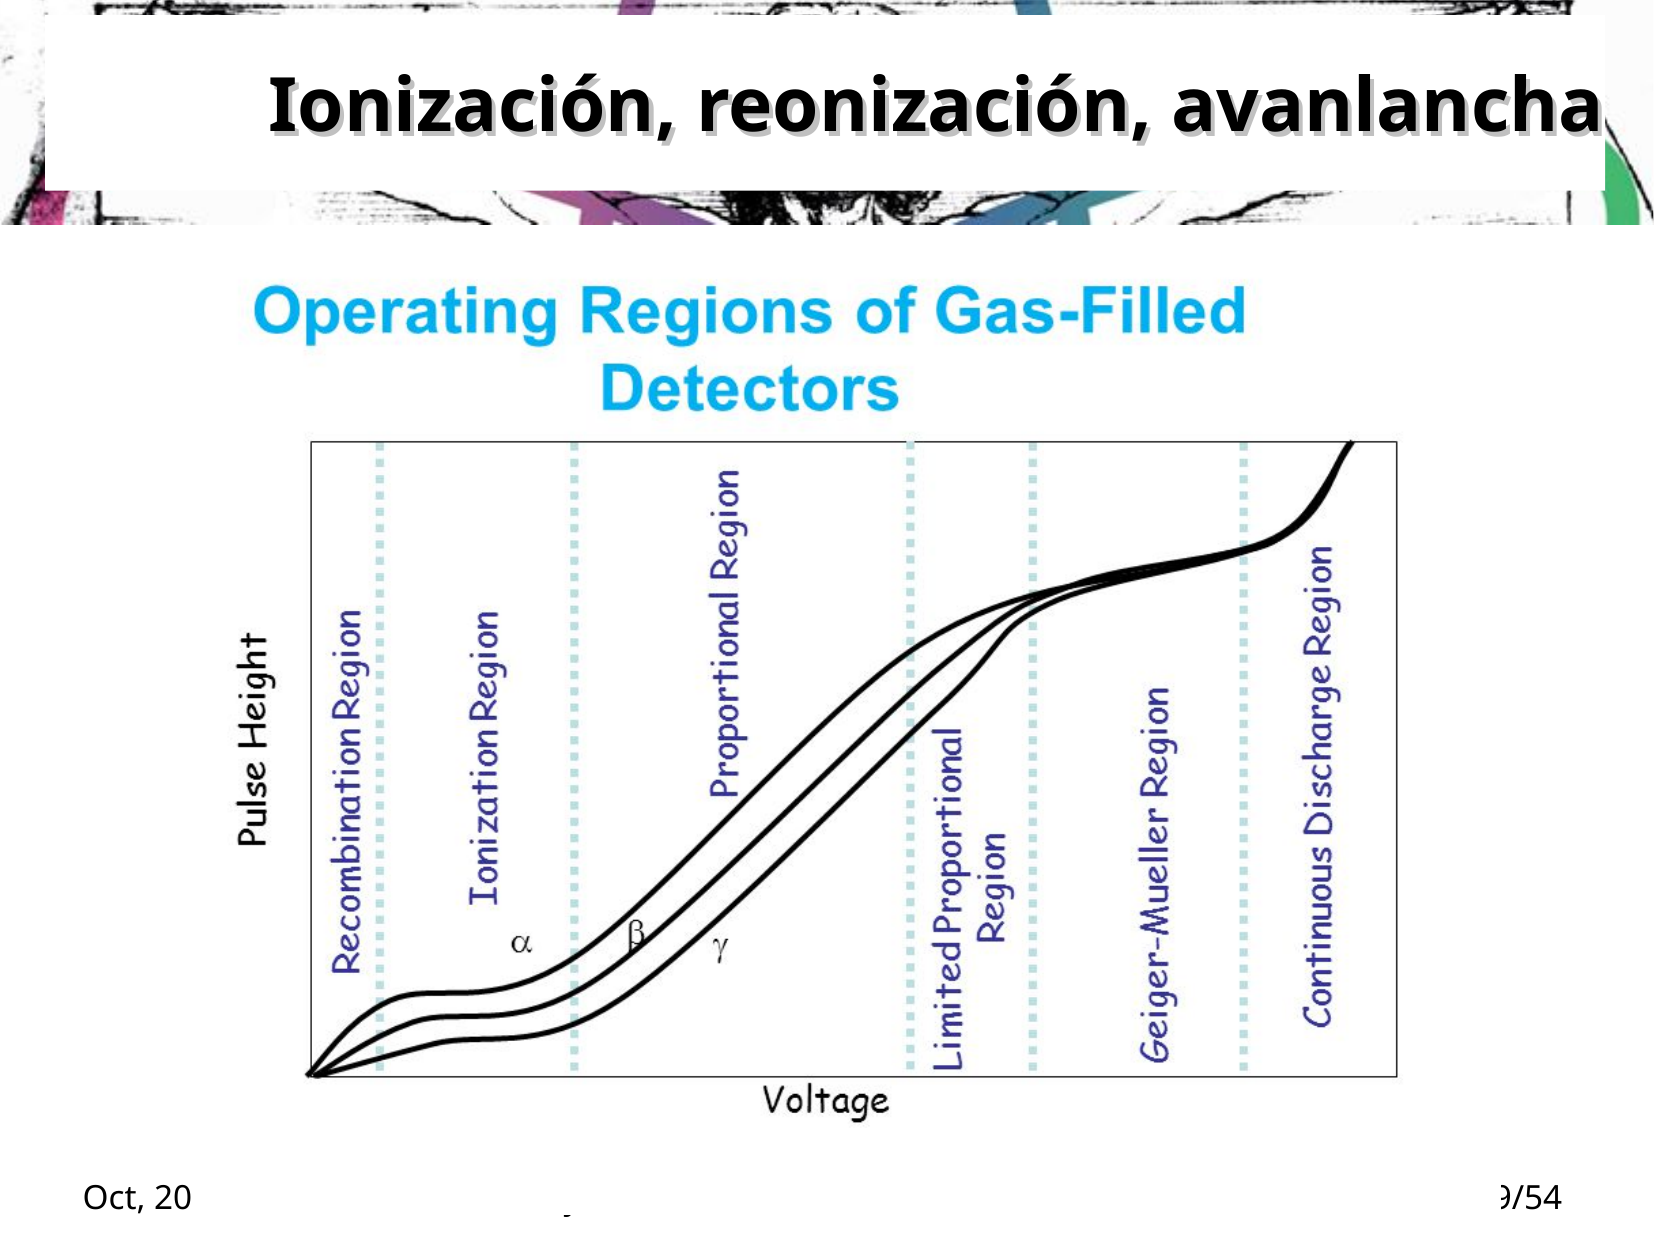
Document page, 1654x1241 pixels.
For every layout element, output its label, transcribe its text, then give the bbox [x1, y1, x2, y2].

title Ionización, reonización, avanlancha [45, 15, 1606, 191]
picture [195, 236, 1501, 1216]
picture [0, 0, 1654, 225]
